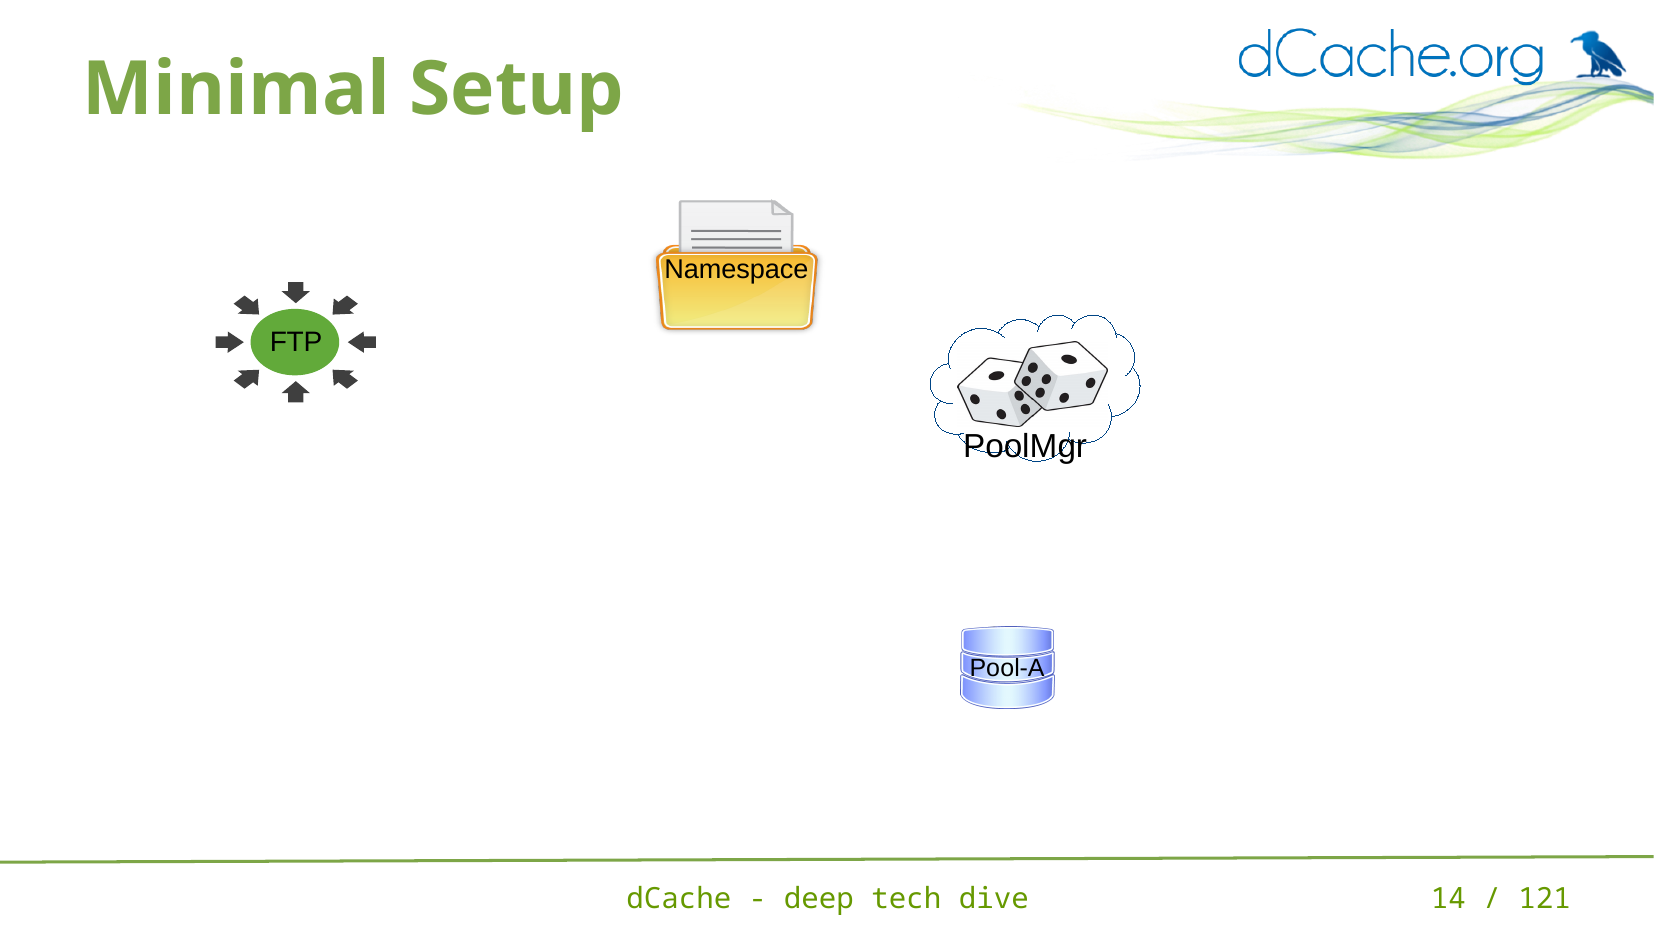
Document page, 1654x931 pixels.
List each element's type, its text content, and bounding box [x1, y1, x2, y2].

title Minimal Setup [82, 40, 1605, 131]
picture [210, 278, 383, 405]
text_box [930, 315, 1141, 433]
text_box PoolMgr [948, 419, 1118, 472]
picture [956, 16, 1654, 169]
picture [960, 626, 1055, 709]
picture [645, 199, 828, 338]
picture [957, 341, 1108, 427]
